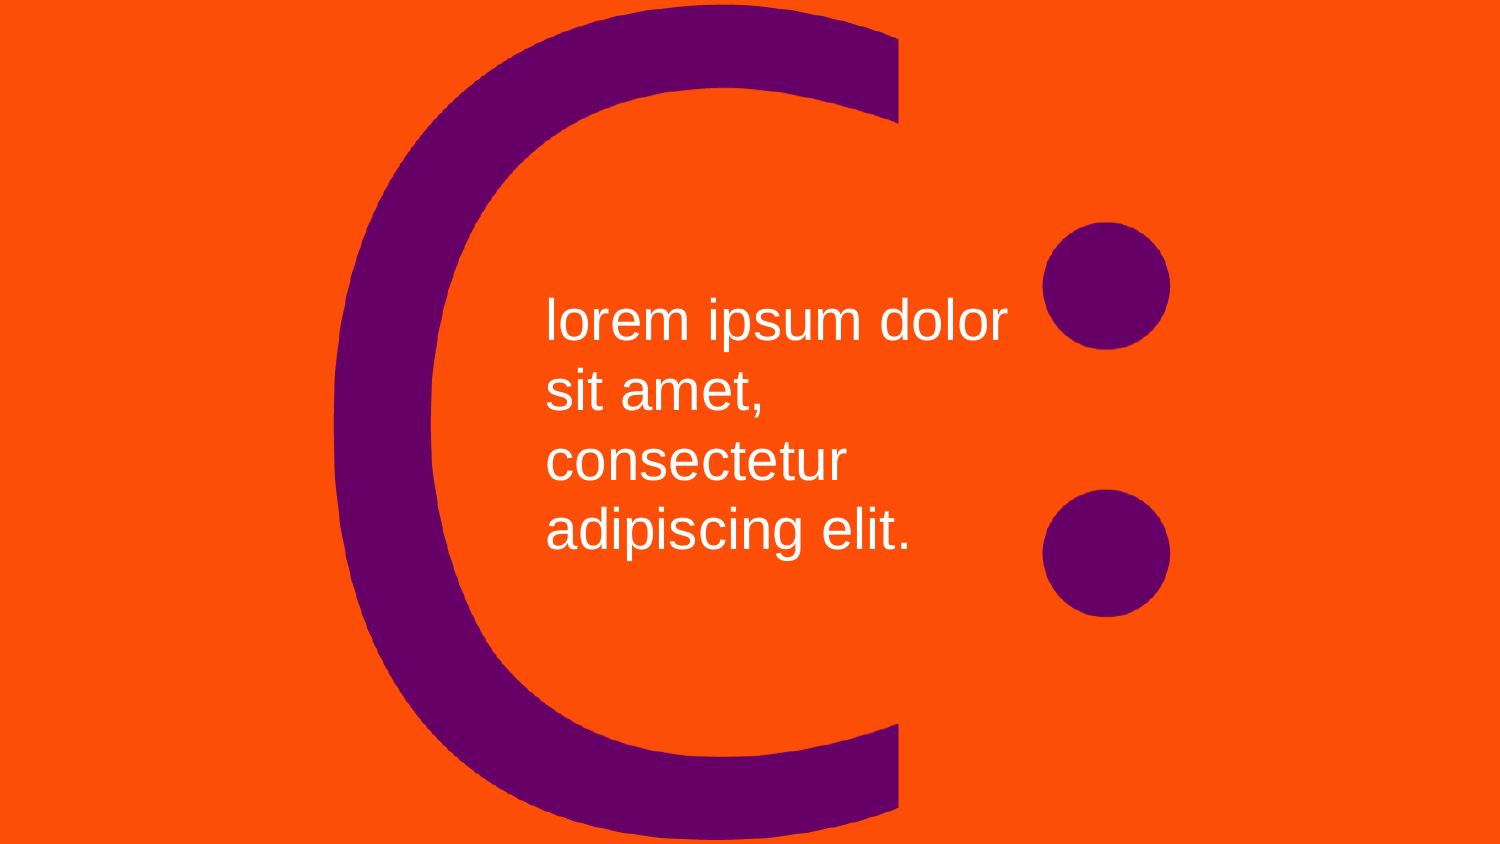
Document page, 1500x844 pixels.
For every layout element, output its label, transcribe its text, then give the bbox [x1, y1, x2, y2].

picture [1030, 0, 1500, 844]
picture [0, 0, 530, 844]
title lorem ipsum dolor sit amet, consectetur adipiscing elit. [530, 0, 1030, 844]
